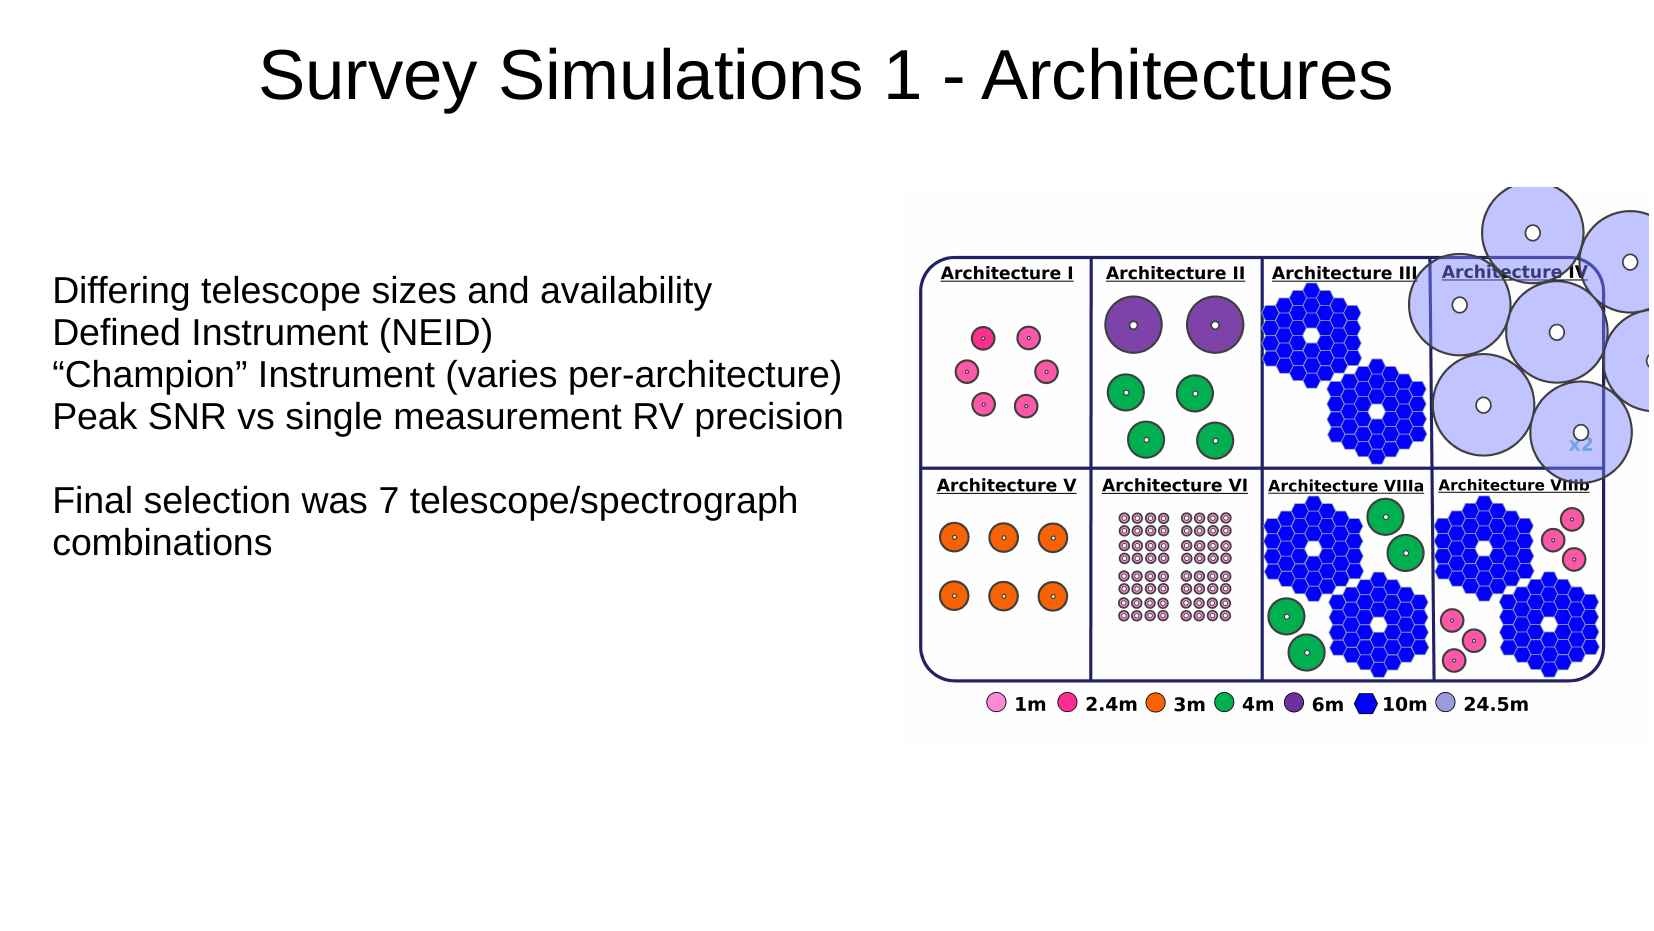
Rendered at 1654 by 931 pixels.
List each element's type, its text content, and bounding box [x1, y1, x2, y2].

title Survey Simulations 1 - Architectures [0, 0, 1654, 151]
text_box Differing telescope sizes and availability Defined Instrument (NEID) “Champion” Instrument (varies per-architecture) Peak SNR vs single measurement RV precision Final selection was 7 telescope/spectrograph combinations [37, 262, 901, 572]
picture [899, 187, 1651, 751]
